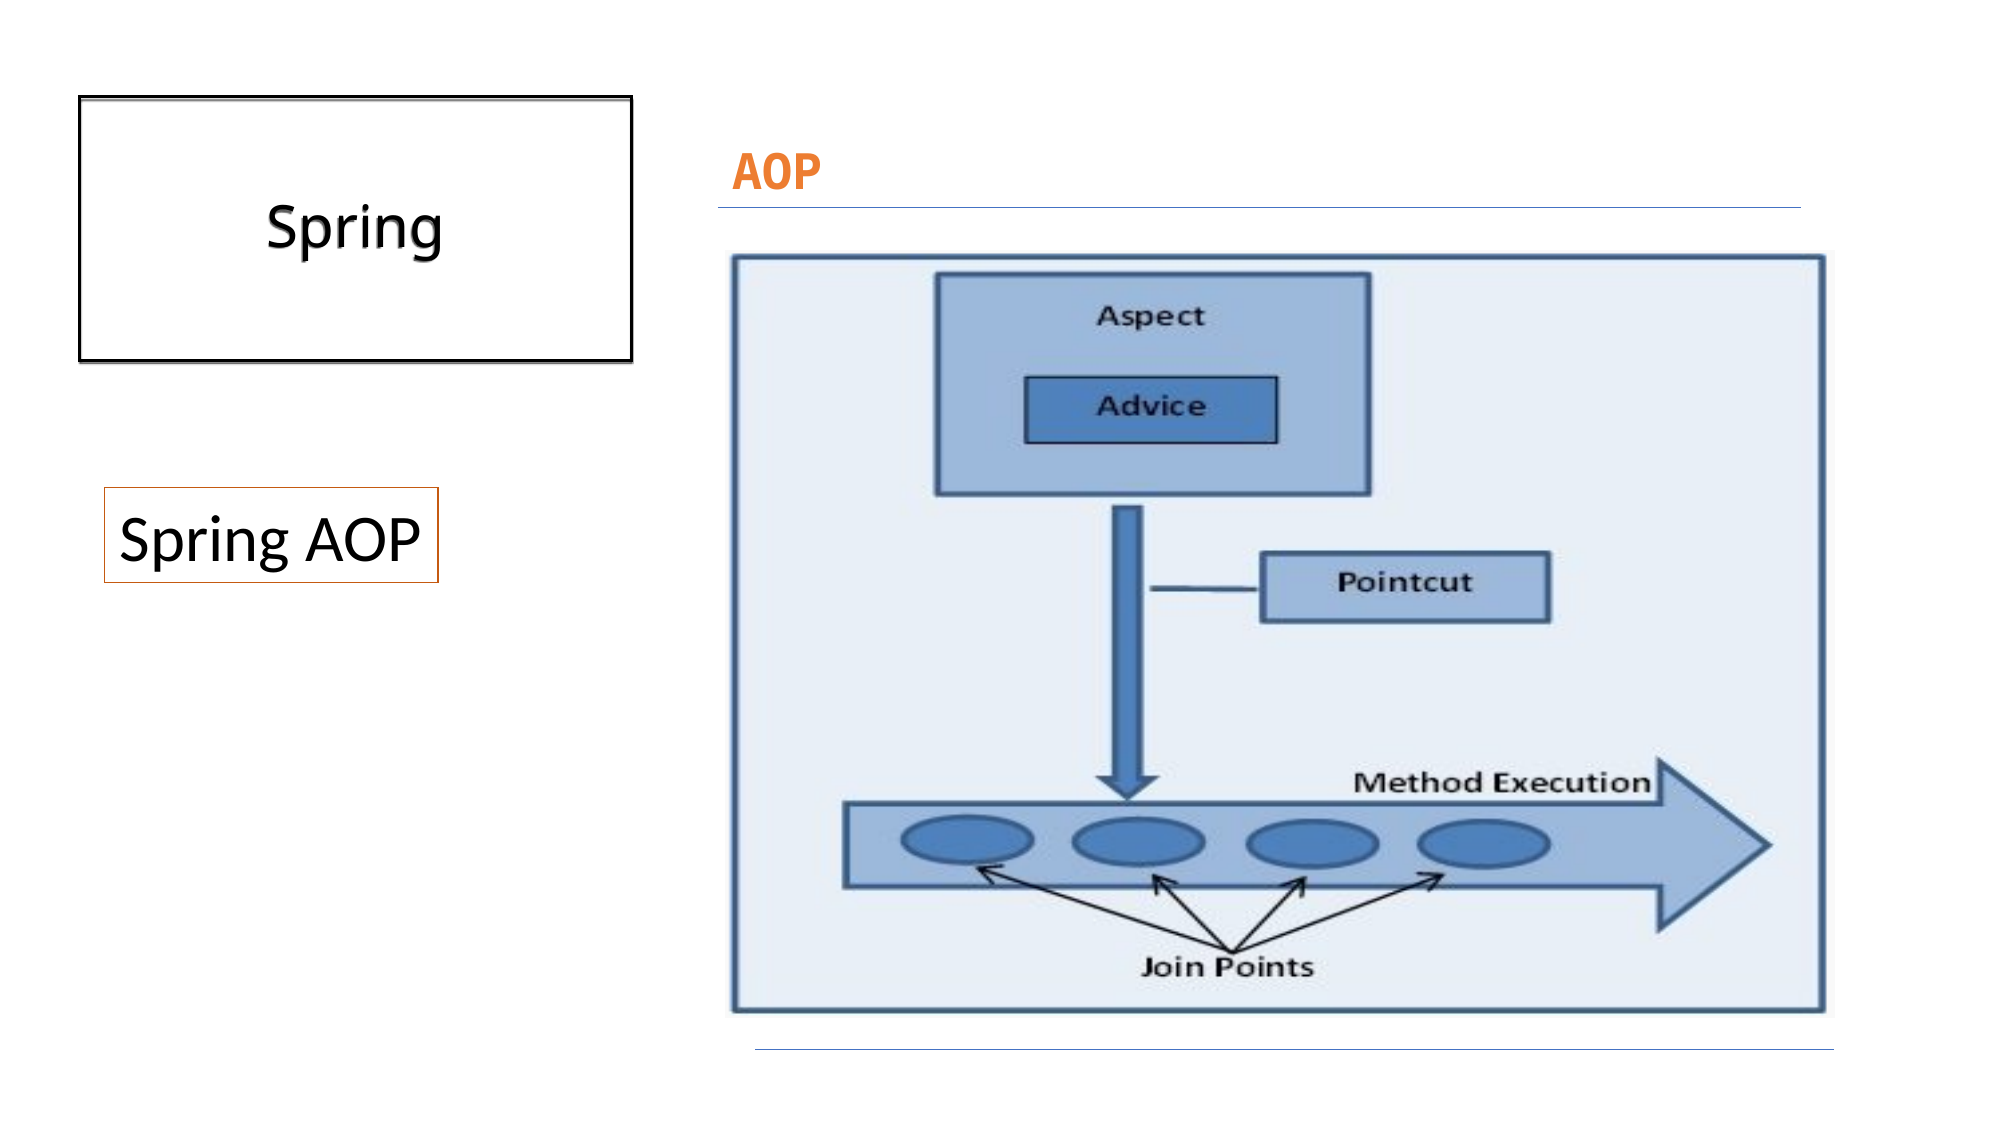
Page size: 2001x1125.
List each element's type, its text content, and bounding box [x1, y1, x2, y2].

text_box Spring AOP [105, 488, 438, 583]
text_box AOP [717, 131, 1718, 208]
title Spring [79, 96, 632, 361]
picture [725, 250, 1835, 1018]
